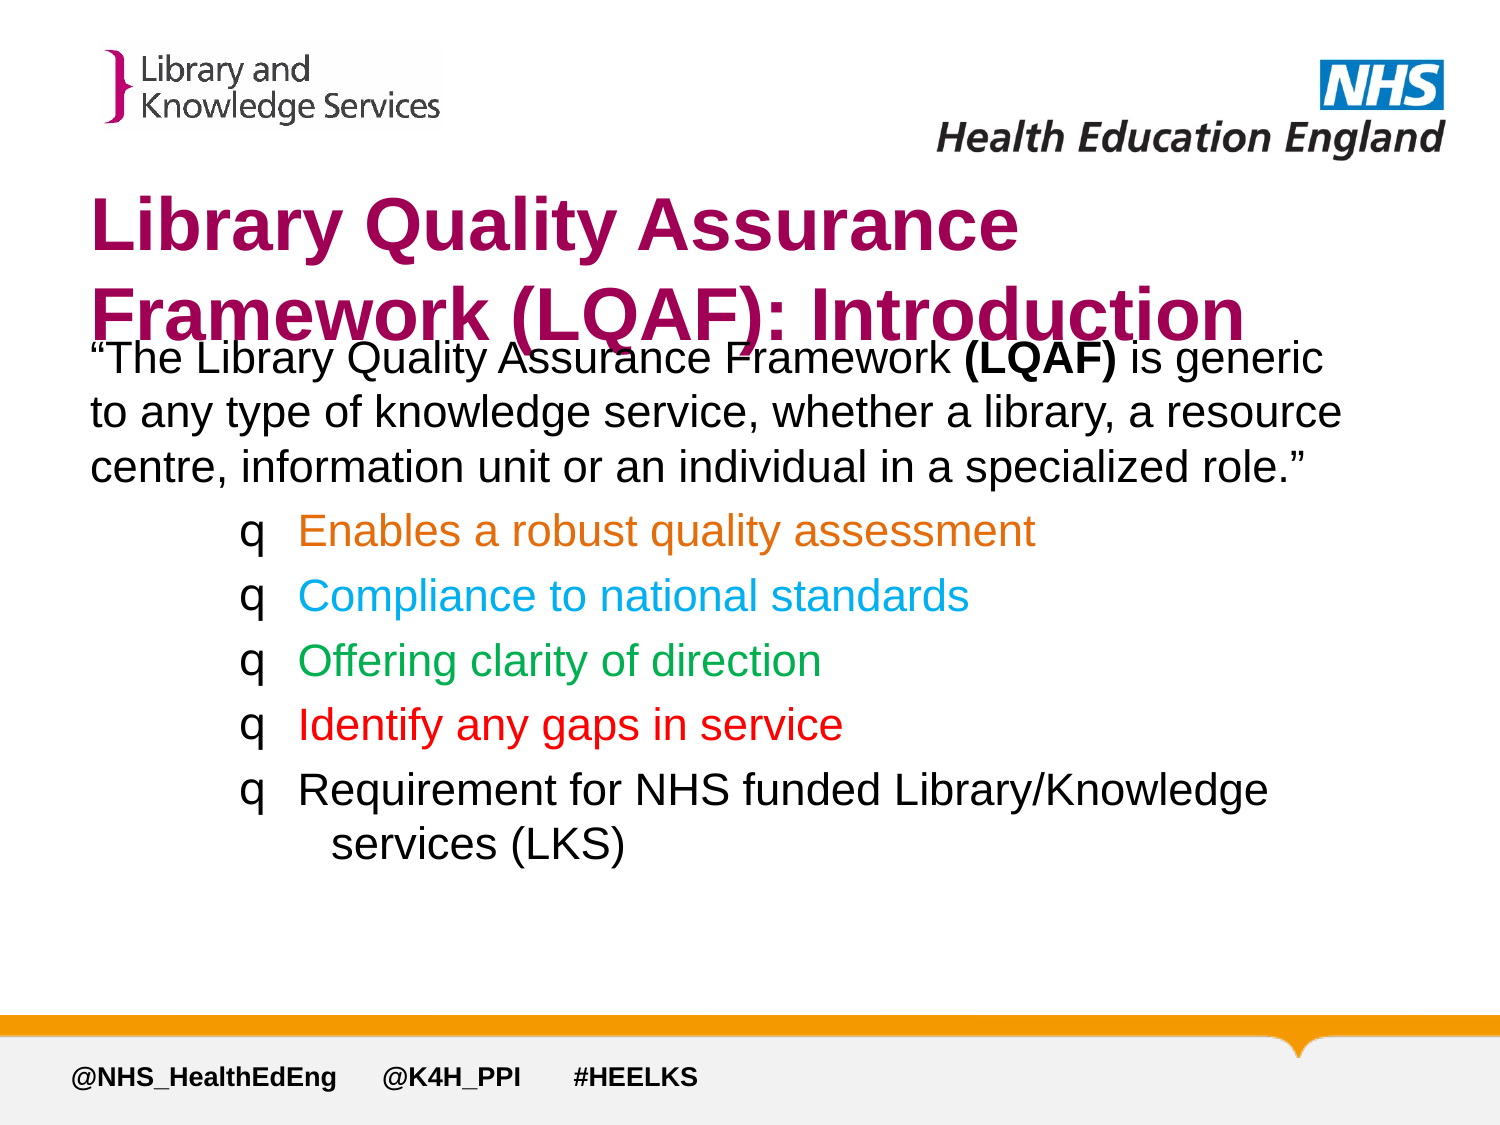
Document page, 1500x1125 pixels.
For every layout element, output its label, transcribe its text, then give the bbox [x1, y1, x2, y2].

list “The Library Quality Assurance Framework (LQAF) is generic to any type of knowledge service, whether a library, a resource centre, information unit or an individual in a specialized role.” Enables a robust quality assessment Compliance to national standards Offering clarity of direction Identify any gaps in service Requirement for NHS funded Library/Knowledge services (LKS) [75, 363, 1361, 1091]
text_box @NHS_HealthEdEng @K4H_PPI #HEELKS [55, 1052, 932, 1113]
title Library Quality Assurance Framework (LQAF): Introduction [75, 145, 1351, 257]
picture [100, 42, 443, 131]
